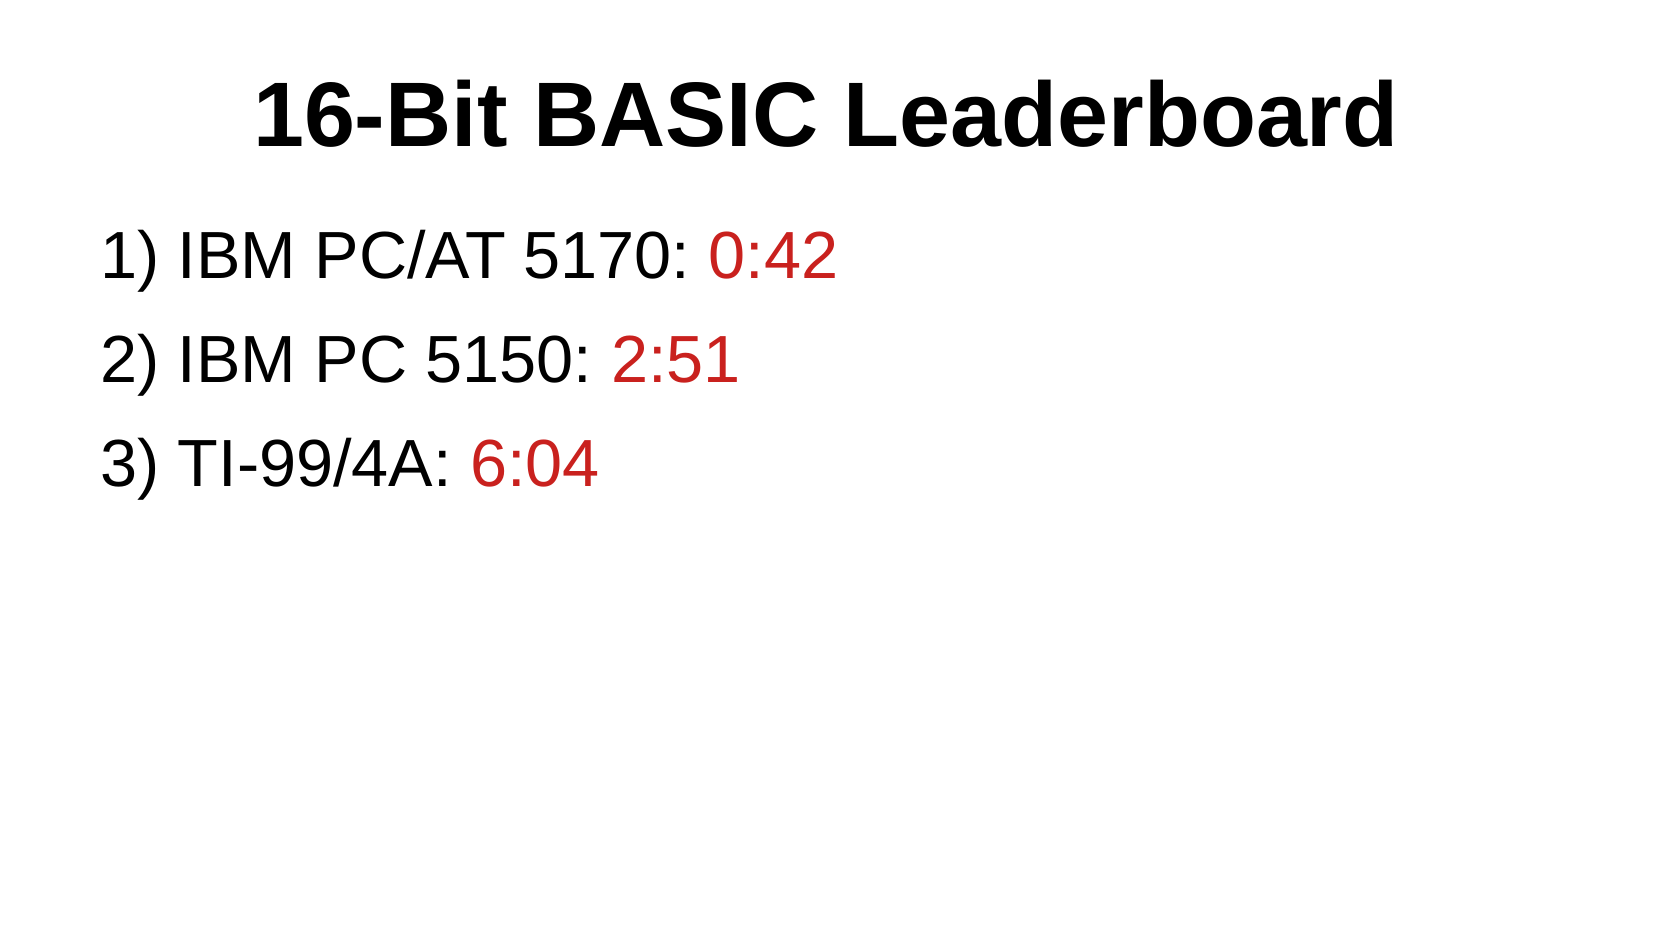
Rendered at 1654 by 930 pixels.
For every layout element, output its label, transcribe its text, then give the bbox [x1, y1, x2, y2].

list IBM PC/AT 5170: 0:42 IBM PC 5150: 2:51 TI-99/4A: 6:04 [82, 217, 1571, 757]
title 16-Bit BASIC Leaderboard [82, 37, 1571, 193]
